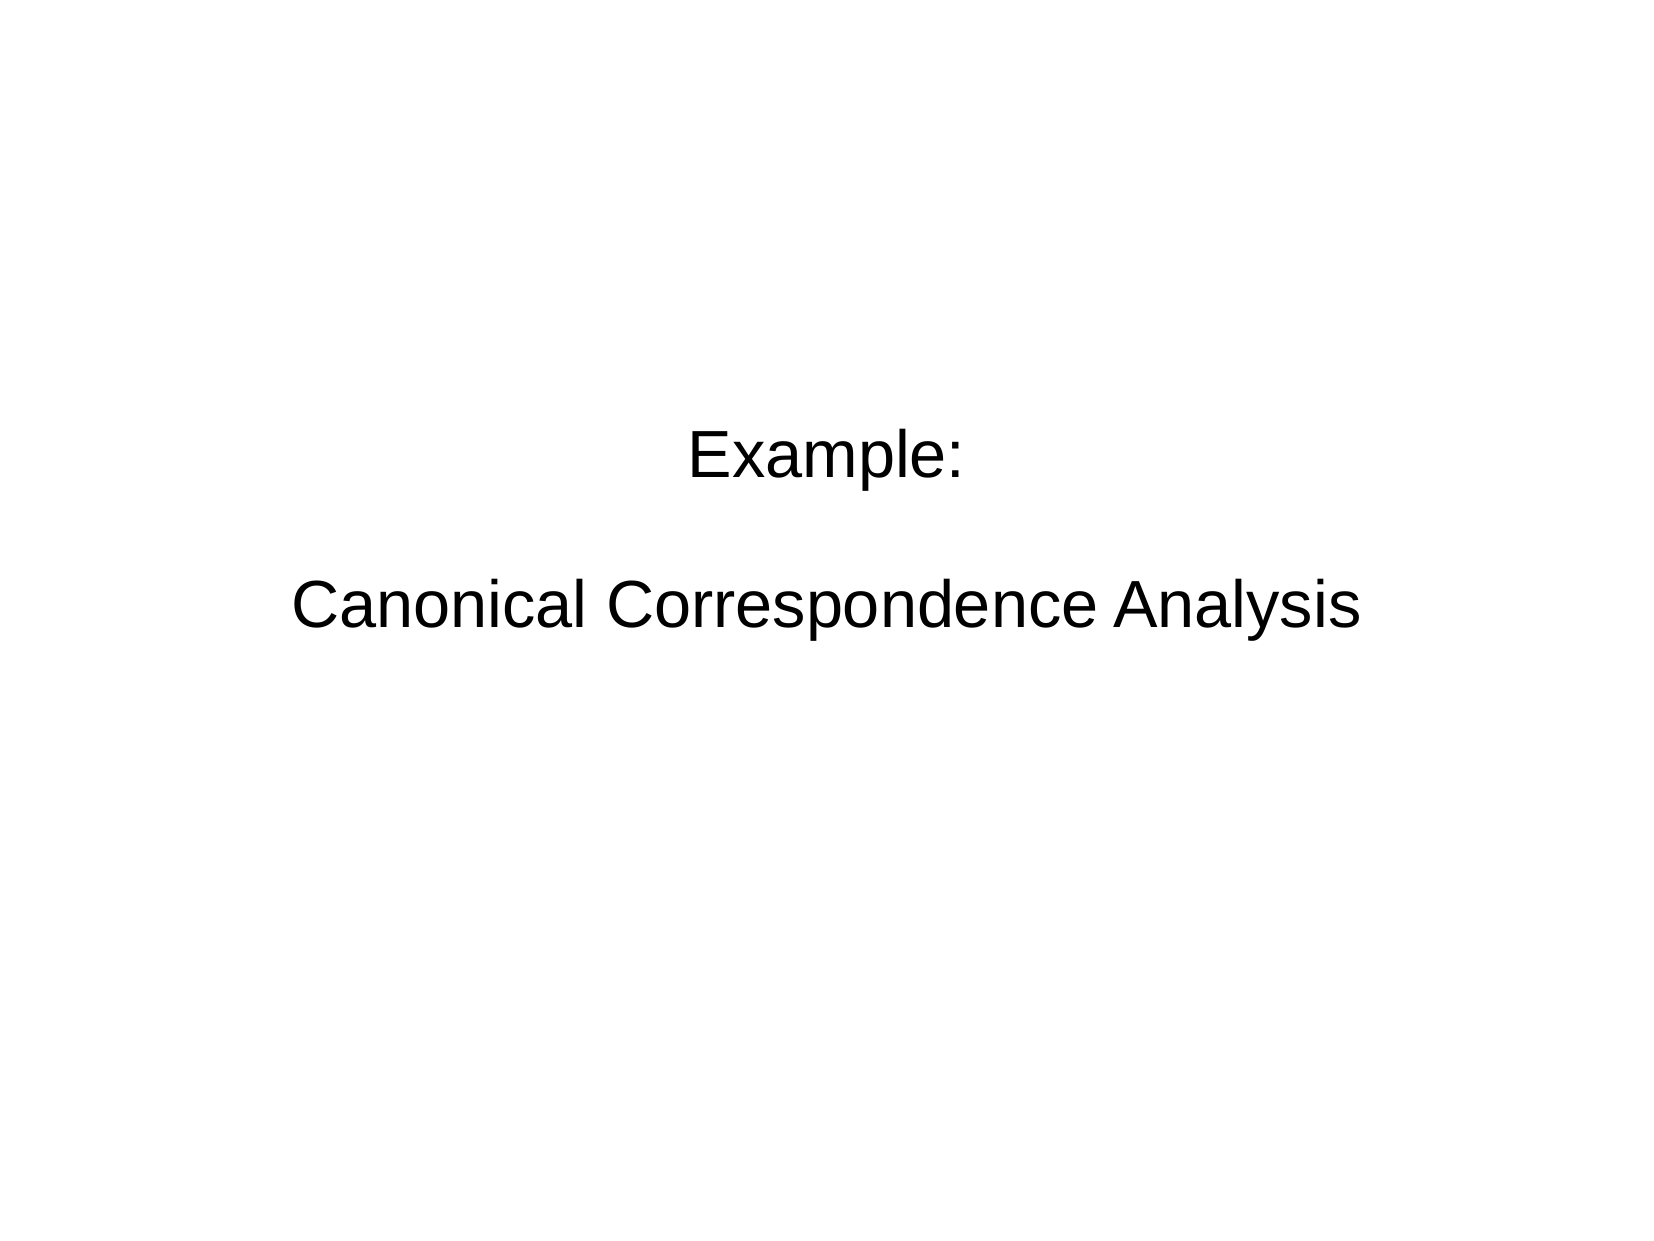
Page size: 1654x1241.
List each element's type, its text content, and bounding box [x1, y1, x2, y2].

subtitle Example: Canonical Correspondence Analysis [82, 49, 1571, 1010]
